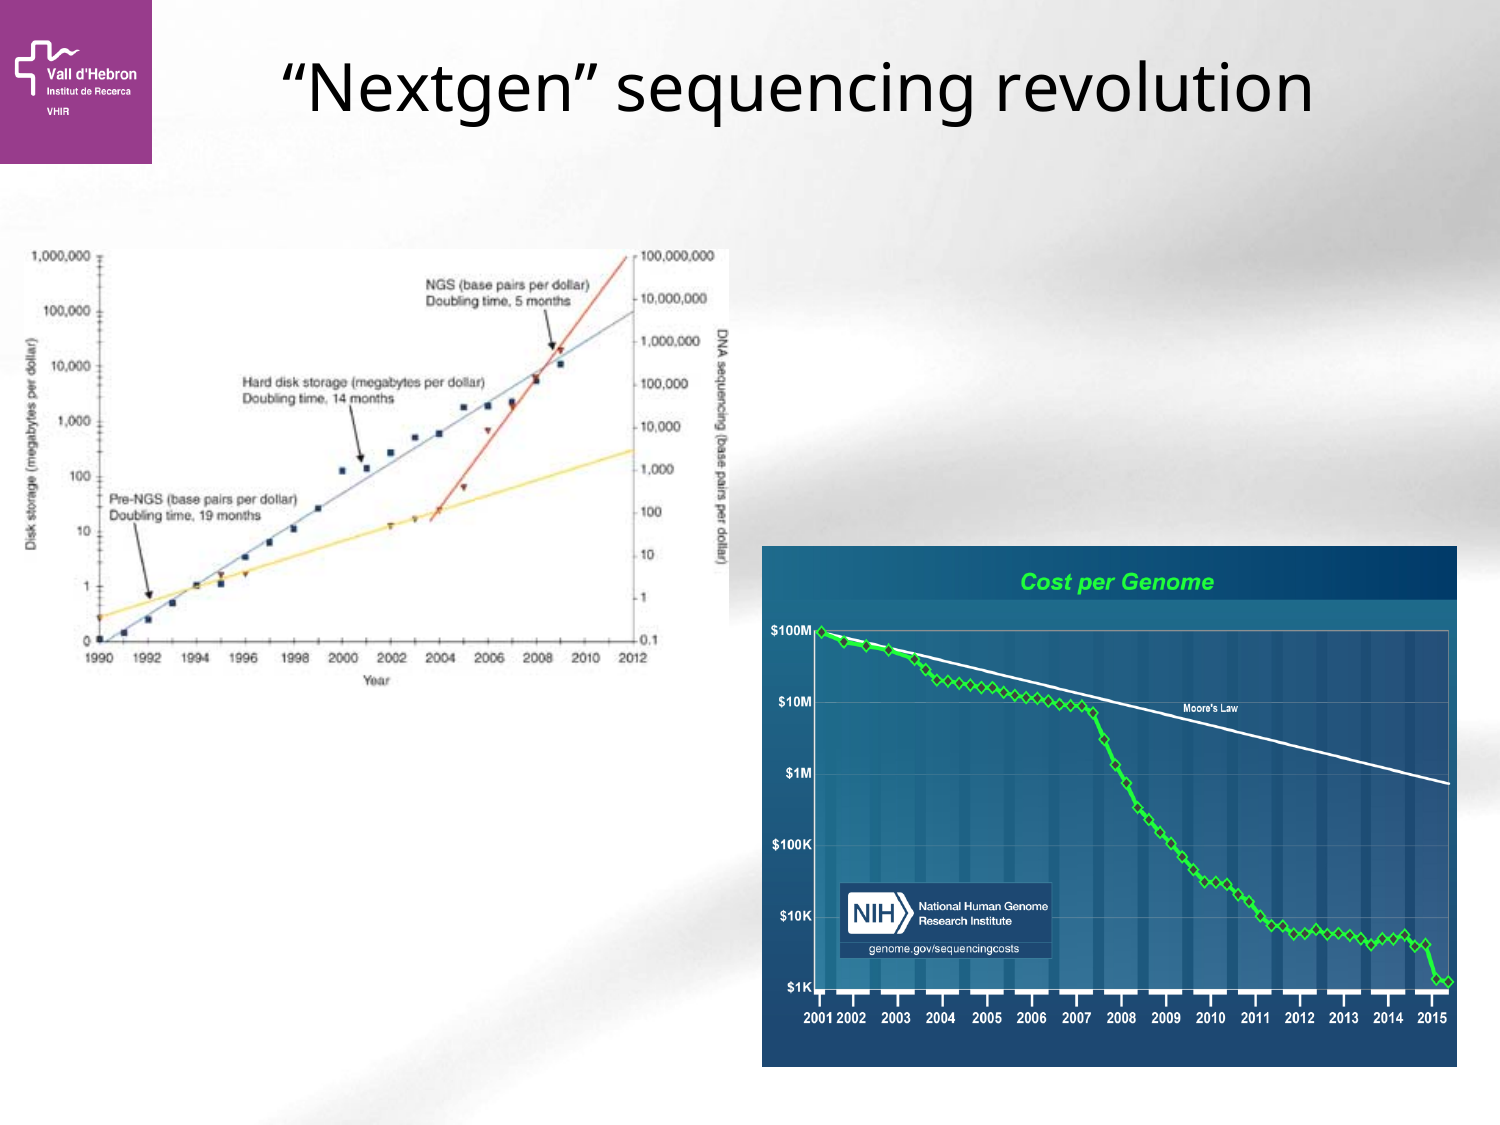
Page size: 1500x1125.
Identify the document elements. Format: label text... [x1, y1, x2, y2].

text_box “Nextgen” sequencing revolution [174, 37, 1426, 168]
picture [0, 0, 1500, 1125]
